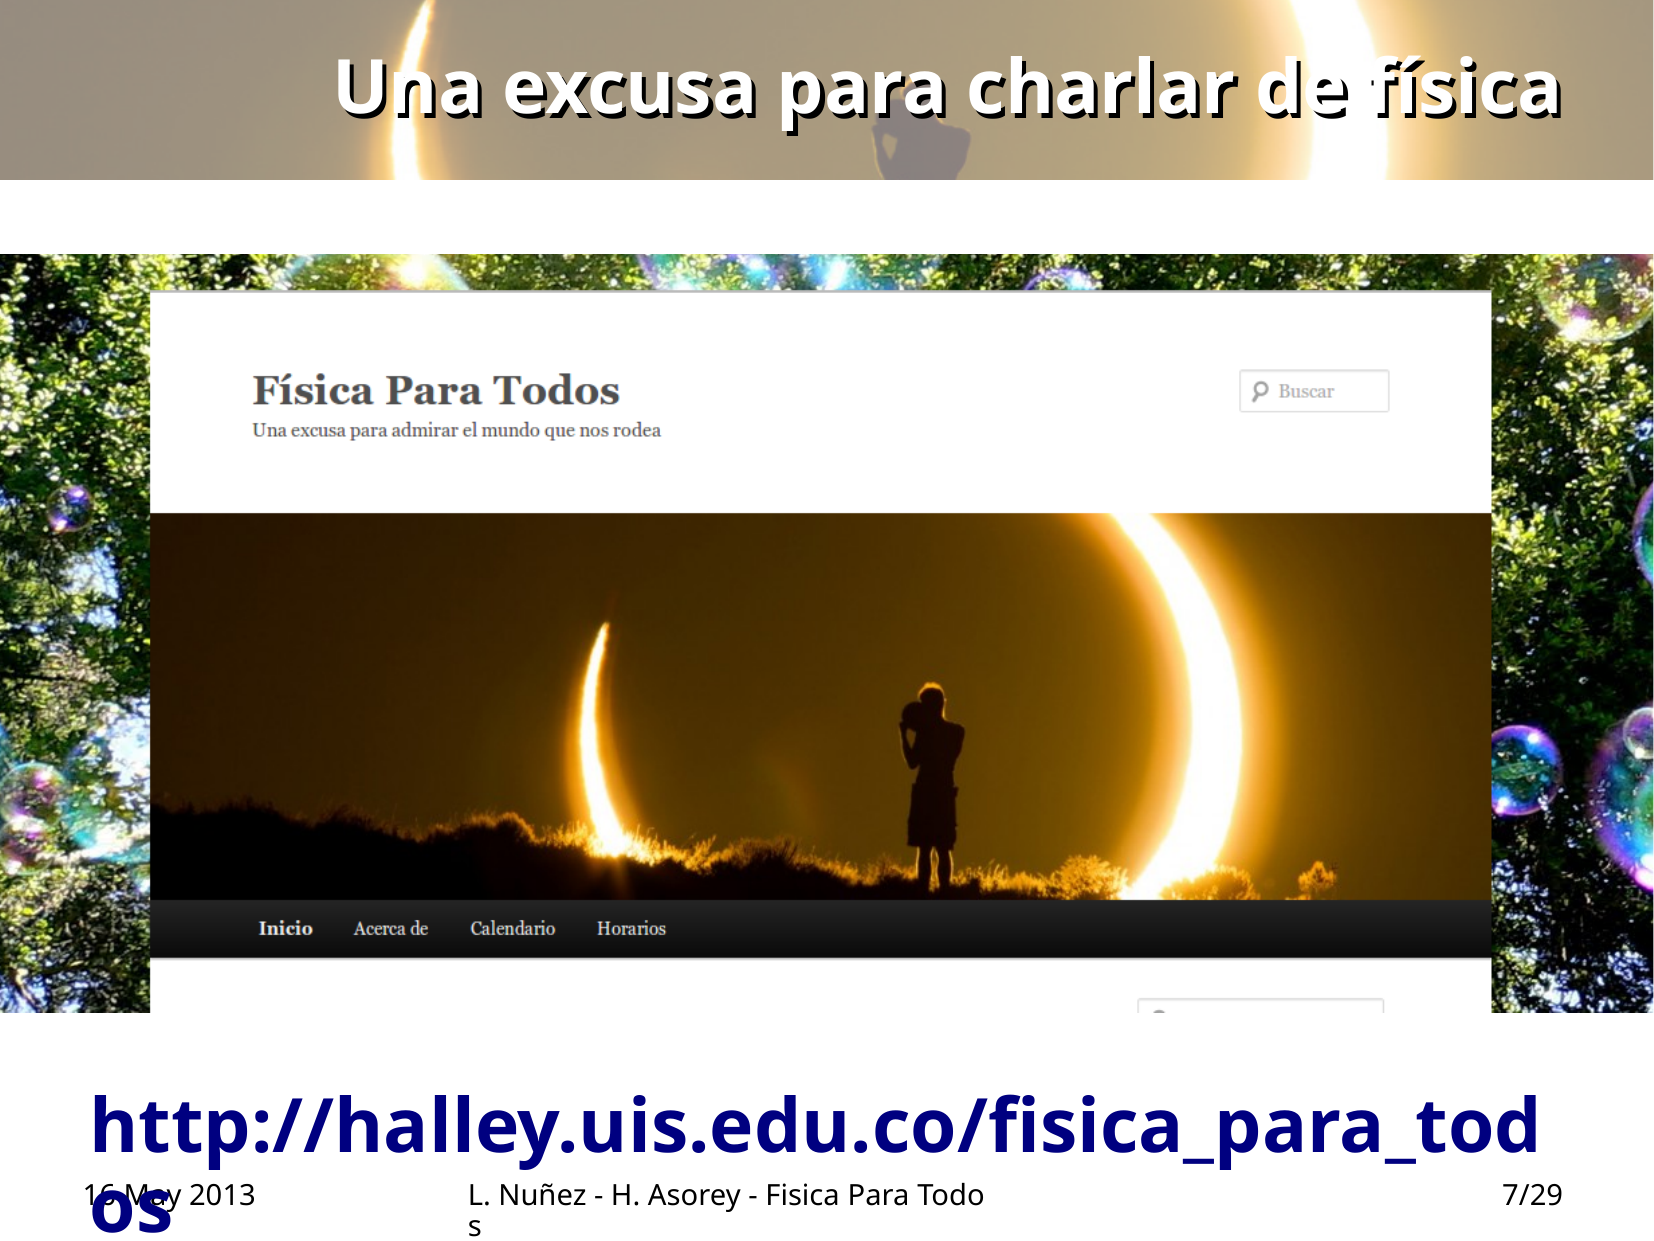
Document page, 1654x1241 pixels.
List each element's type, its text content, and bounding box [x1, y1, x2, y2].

picture [0, 254, 1654, 1013]
text_box http://halley.uis.edu.co/fisica_para_todos [75, 1065, 1591, 1170]
title Una excusa para charlar de física [75, 19, 1564, 151]
picture [0, 0, 1654, 180]
